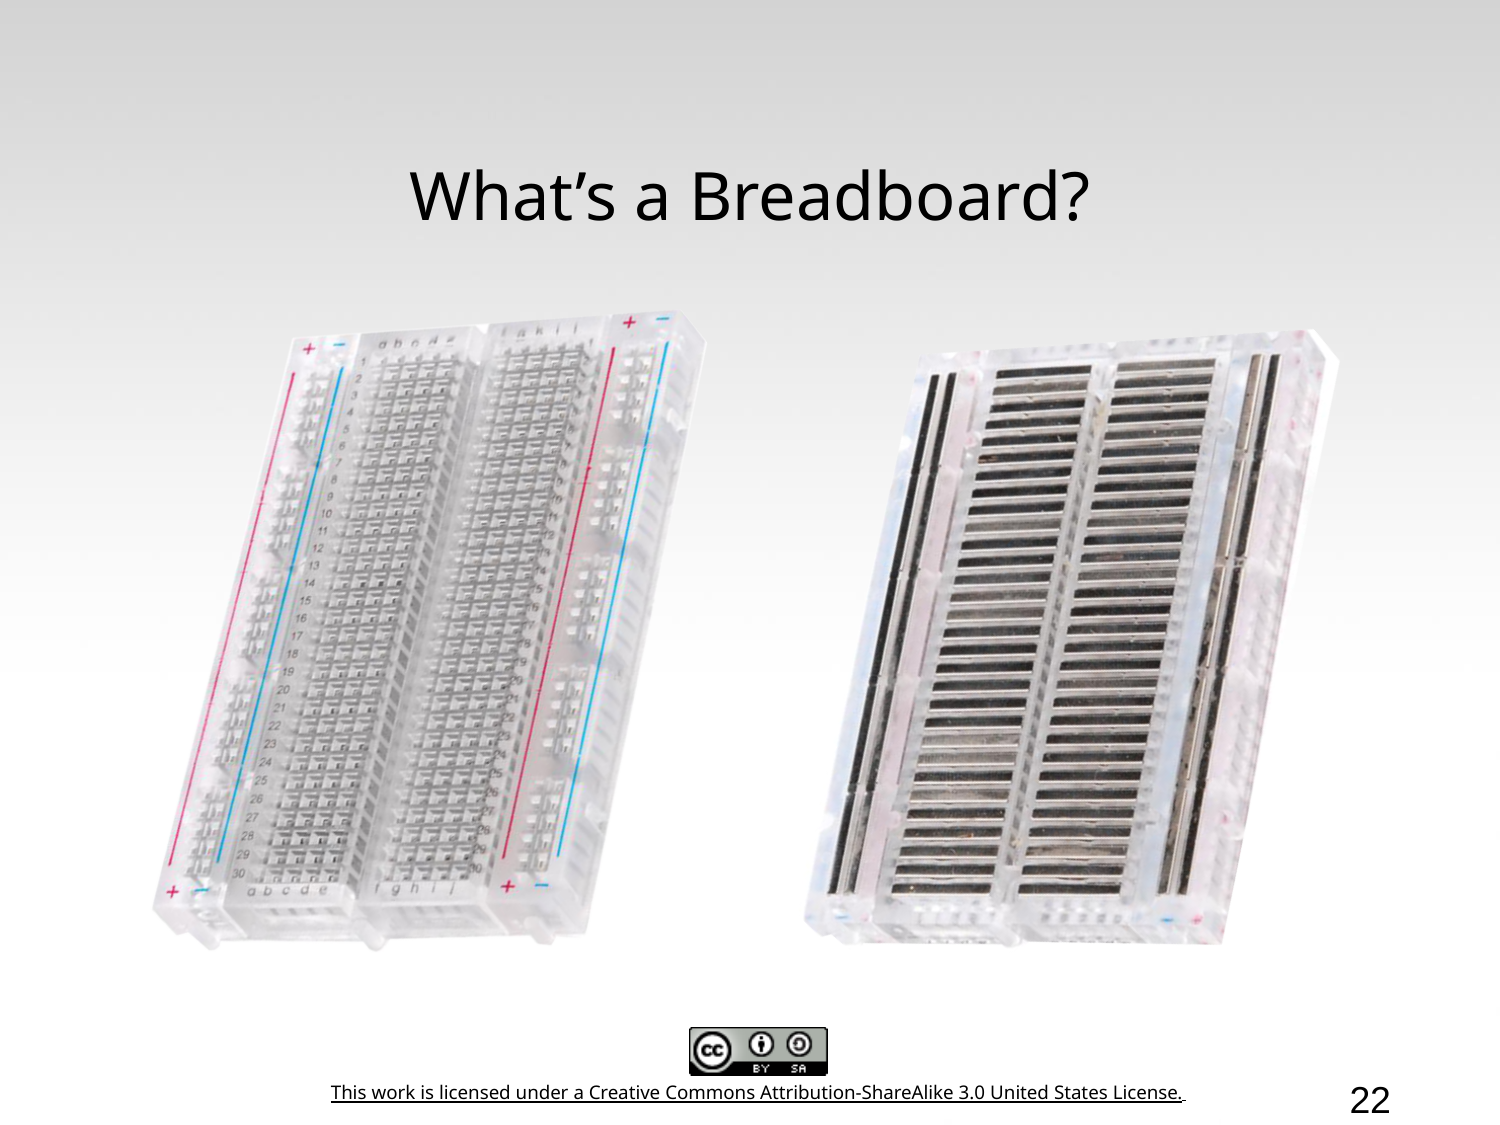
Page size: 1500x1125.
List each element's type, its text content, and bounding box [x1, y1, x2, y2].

title What’s a Breadboard? [112, 99, 1388, 288]
picture [0, 0, 1500, 1125]
